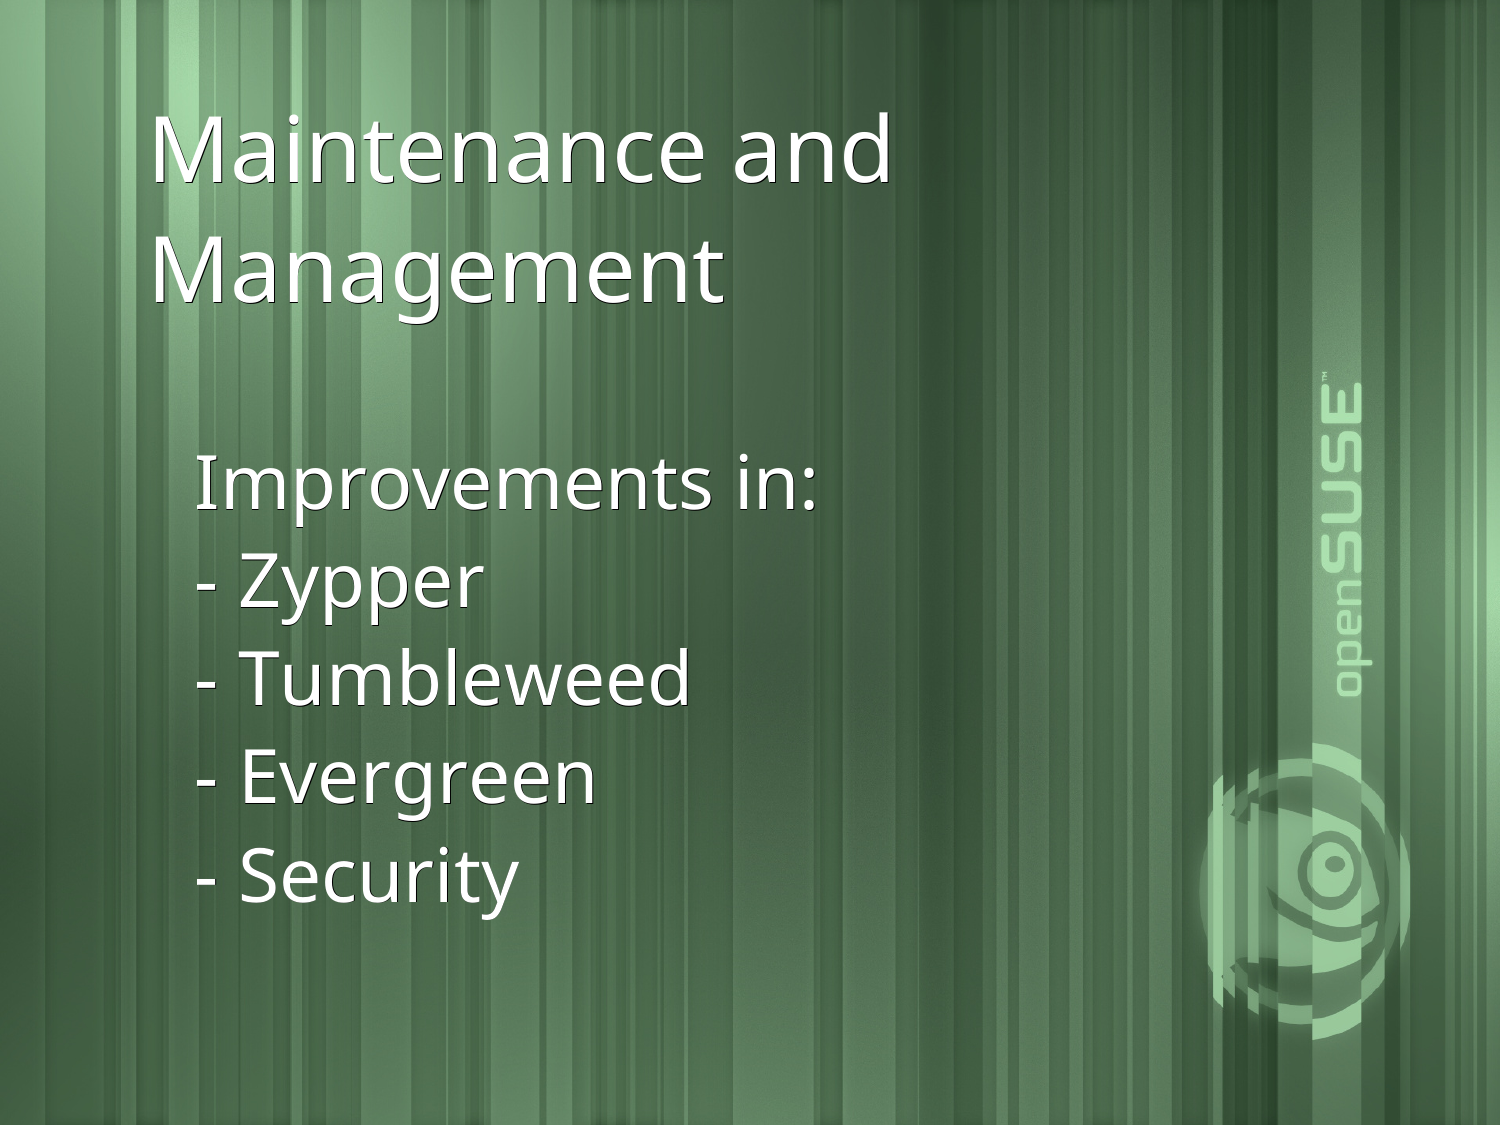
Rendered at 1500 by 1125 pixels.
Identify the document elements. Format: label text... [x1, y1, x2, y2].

picture [0, 0, 1500, 1125]
title Improvements in: - Zypper - Tumbleweed - Evergreen - Security [175, 421, 1388, 1034]
title Maintenance and Management [147, 118, 1361, 296]
